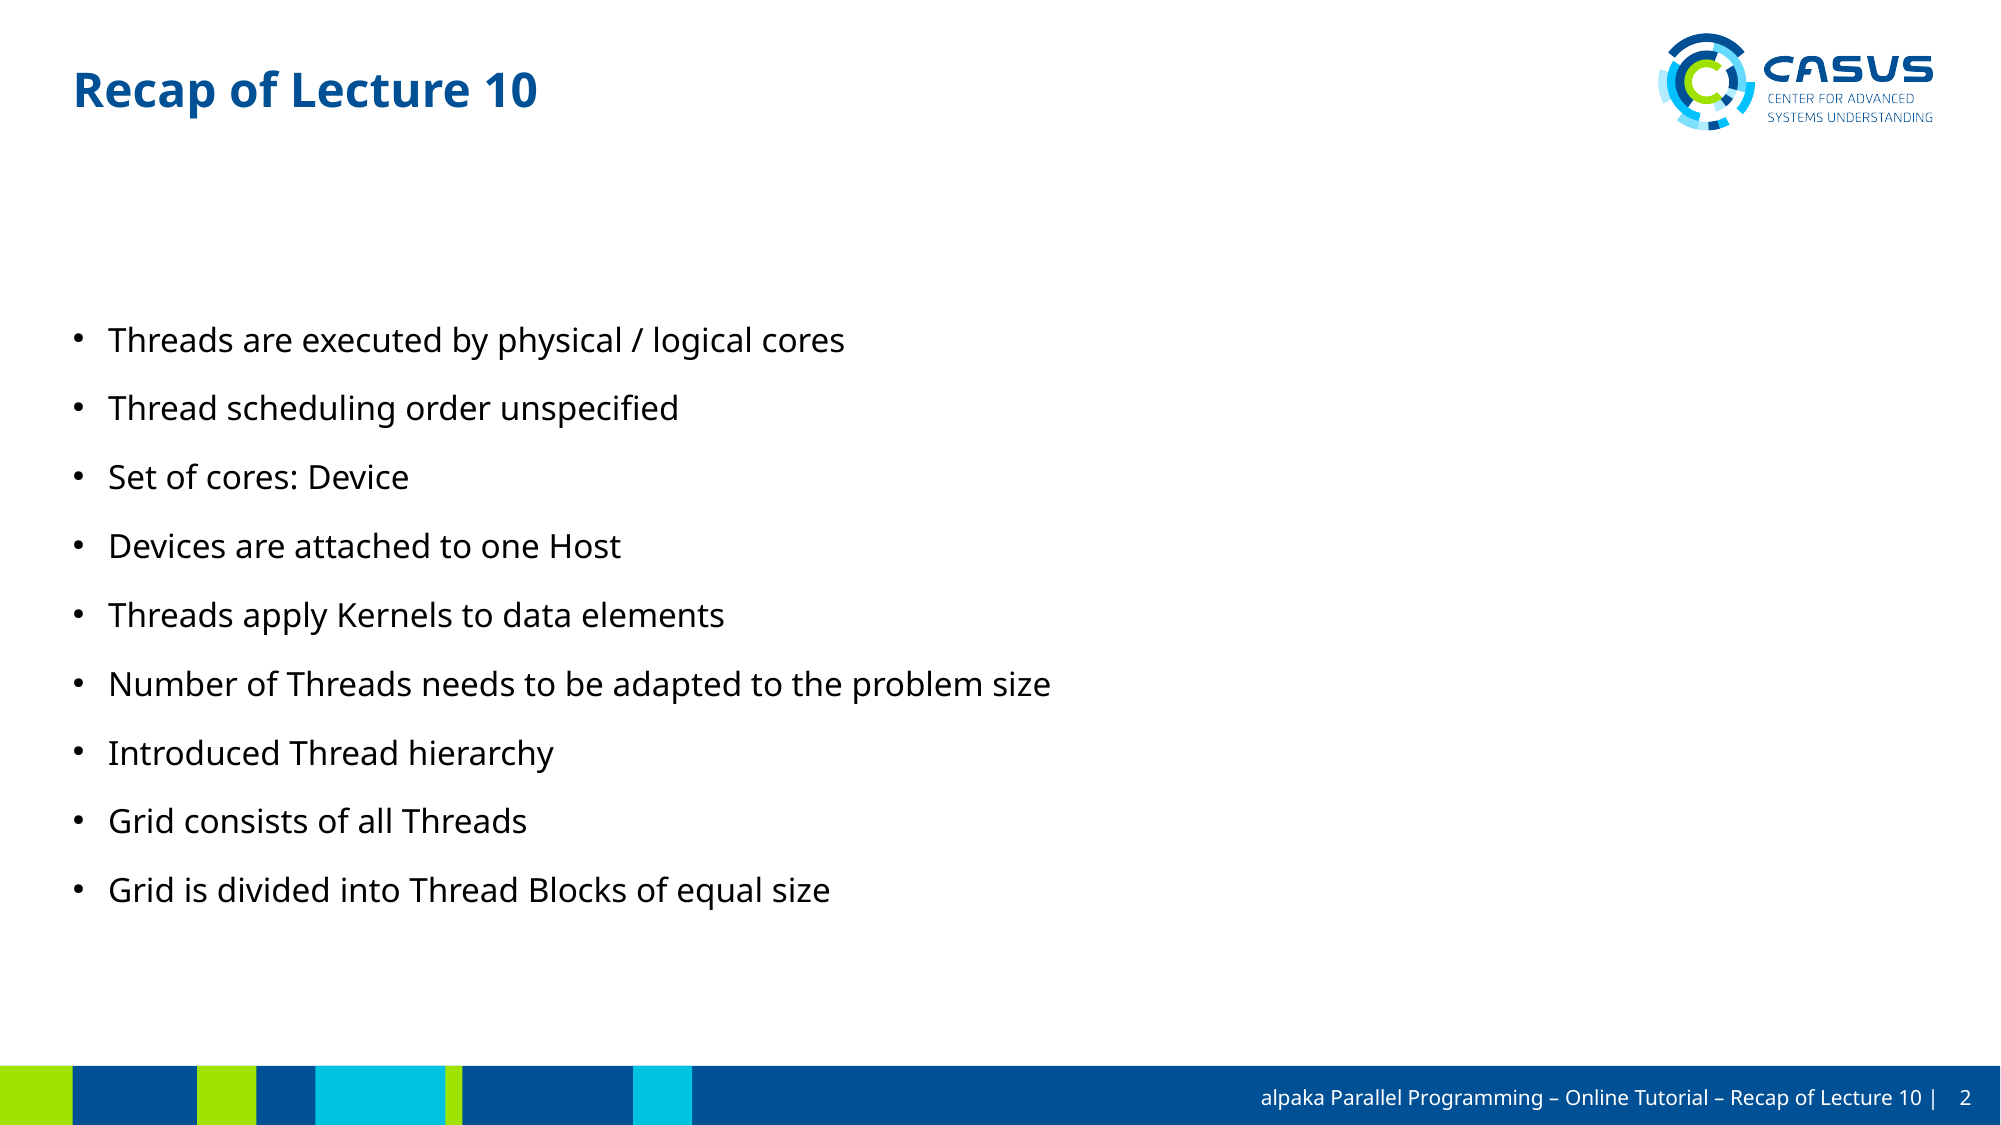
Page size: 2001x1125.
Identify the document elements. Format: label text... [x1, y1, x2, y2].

list Threads are executed by physical / logical cores Thread scheduling order unspecified Set of cores: Device Devices are attached to one Host Threads apply Kernels to data elements Number of Threads needs to be adapted to the problem size Introduced Thread hierarchy Grid consists of all Threads Grid is divided into Thread Blocks of equal size [72, 316, 1620, 979]
picture [1658, 33, 1933, 131]
title Recap of Lecture 10 [72, 54, 1620, 123]
